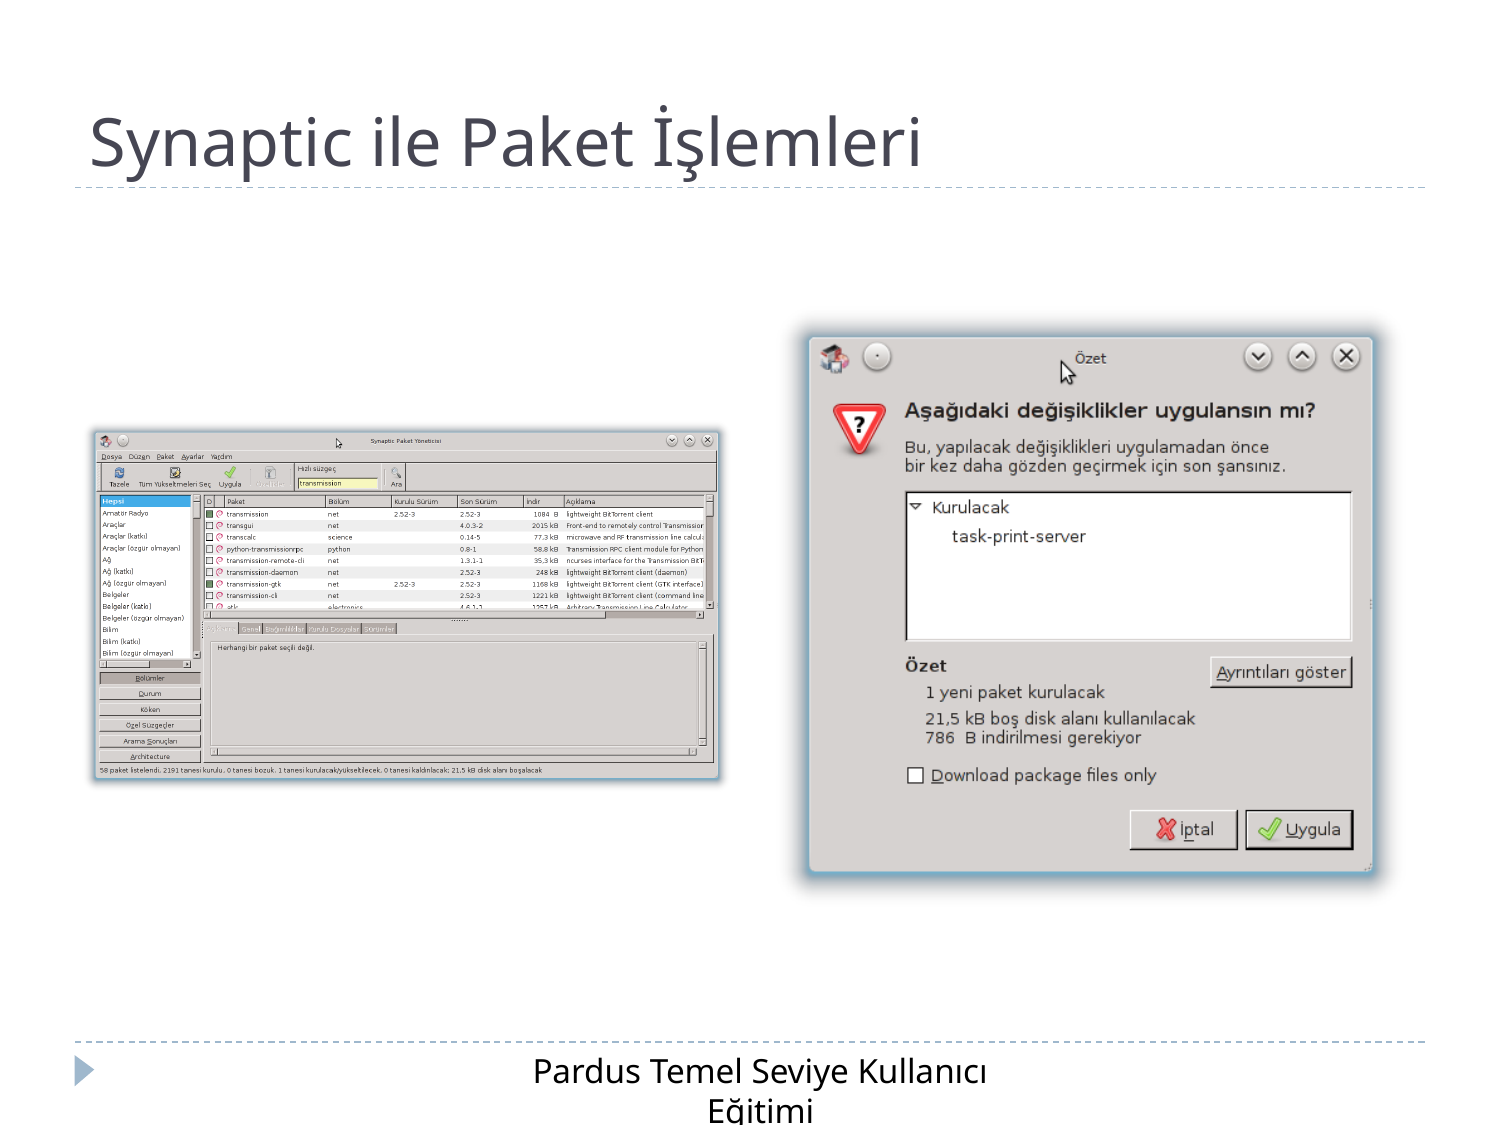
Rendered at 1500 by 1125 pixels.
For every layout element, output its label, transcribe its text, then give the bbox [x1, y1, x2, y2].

picture [75, 412, 738, 798]
picture [759, 287, 1423, 922]
title Synaptic ile Paket İşlemleri [75, 37, 1425, 188]
